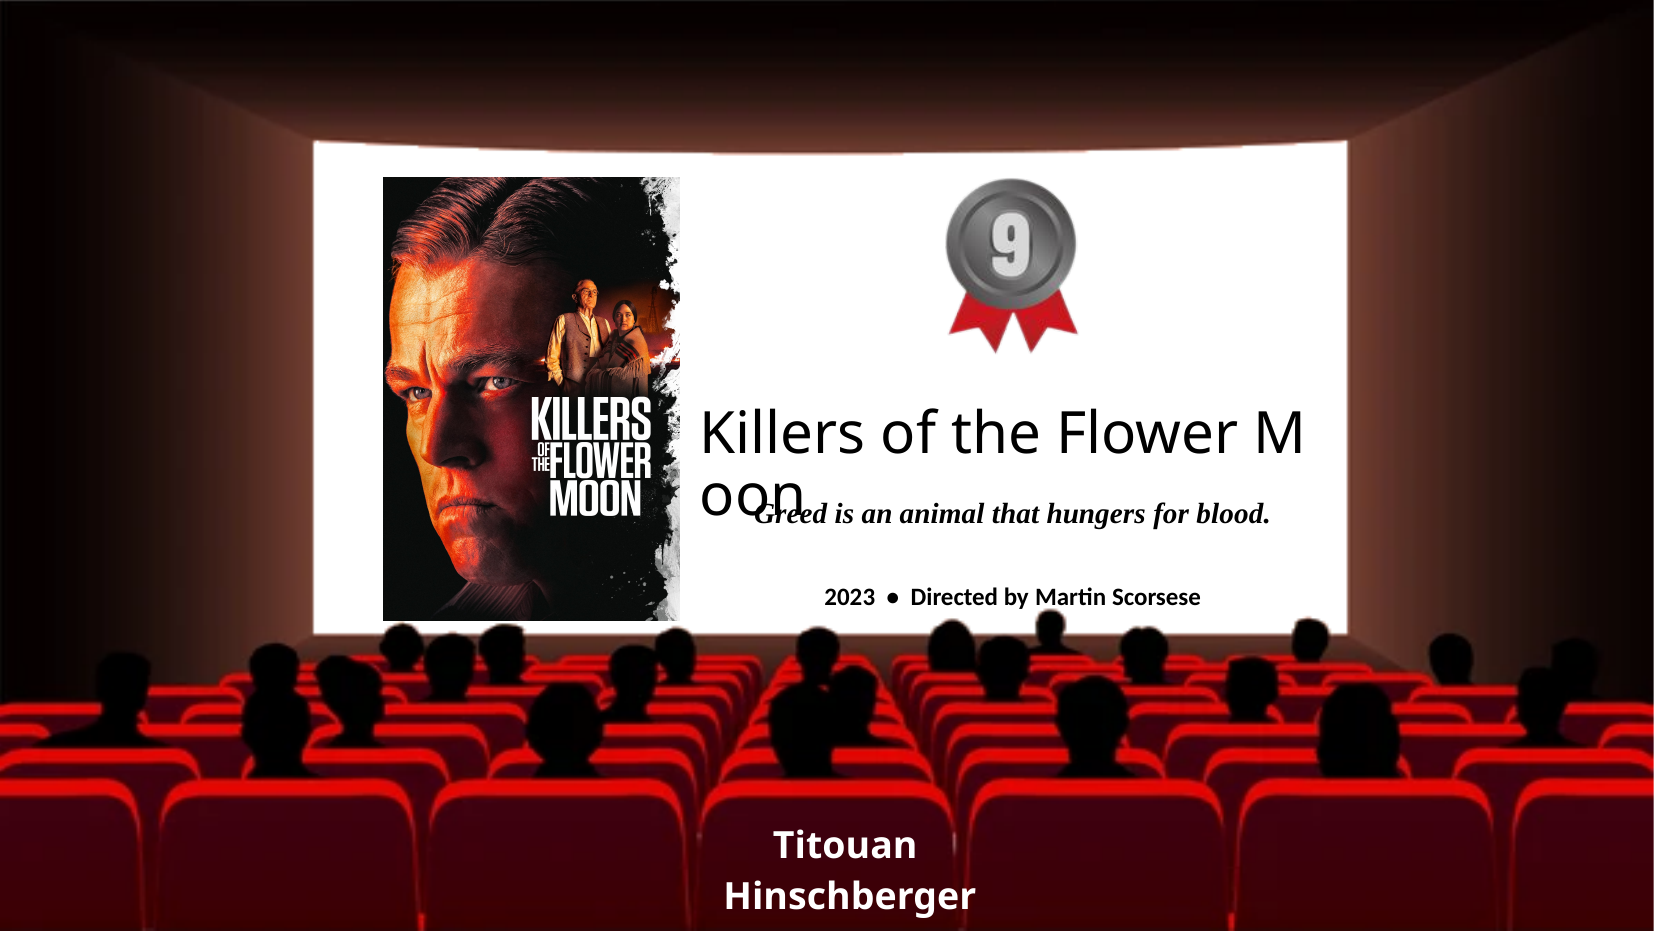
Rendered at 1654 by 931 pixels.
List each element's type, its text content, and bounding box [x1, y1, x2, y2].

picture [0, 0, 1654, 931]
text_box 2023 • Directed by Martin Scorsese [679, 579, 1347, 619]
text_box Greed is an animal that hungers for blood. [685, 490, 1341, 538]
text_box Killers of the Flower Moon [685, 384, 1341, 470]
